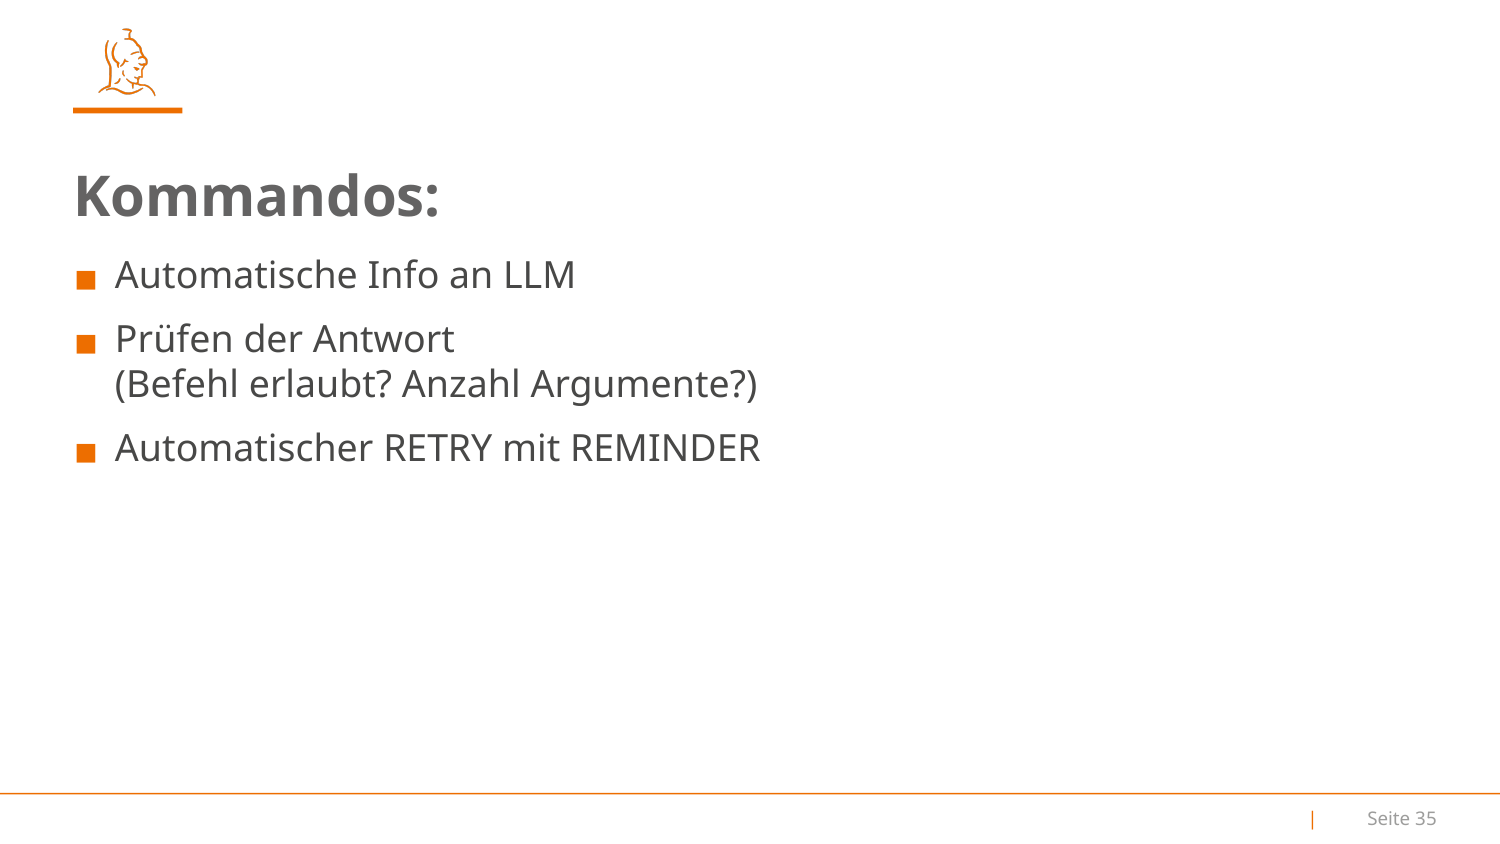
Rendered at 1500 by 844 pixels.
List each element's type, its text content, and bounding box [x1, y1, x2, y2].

list Kommandos: [62, 155, 1230, 237]
picture [95, 26, 158, 98]
list Automatische Info an LLM Prüfen der Antwort (Befehl erlaubt? Anzahl Argumente?) Automatischer RETRY mit REMINDER [62, 245, 1036, 775]
